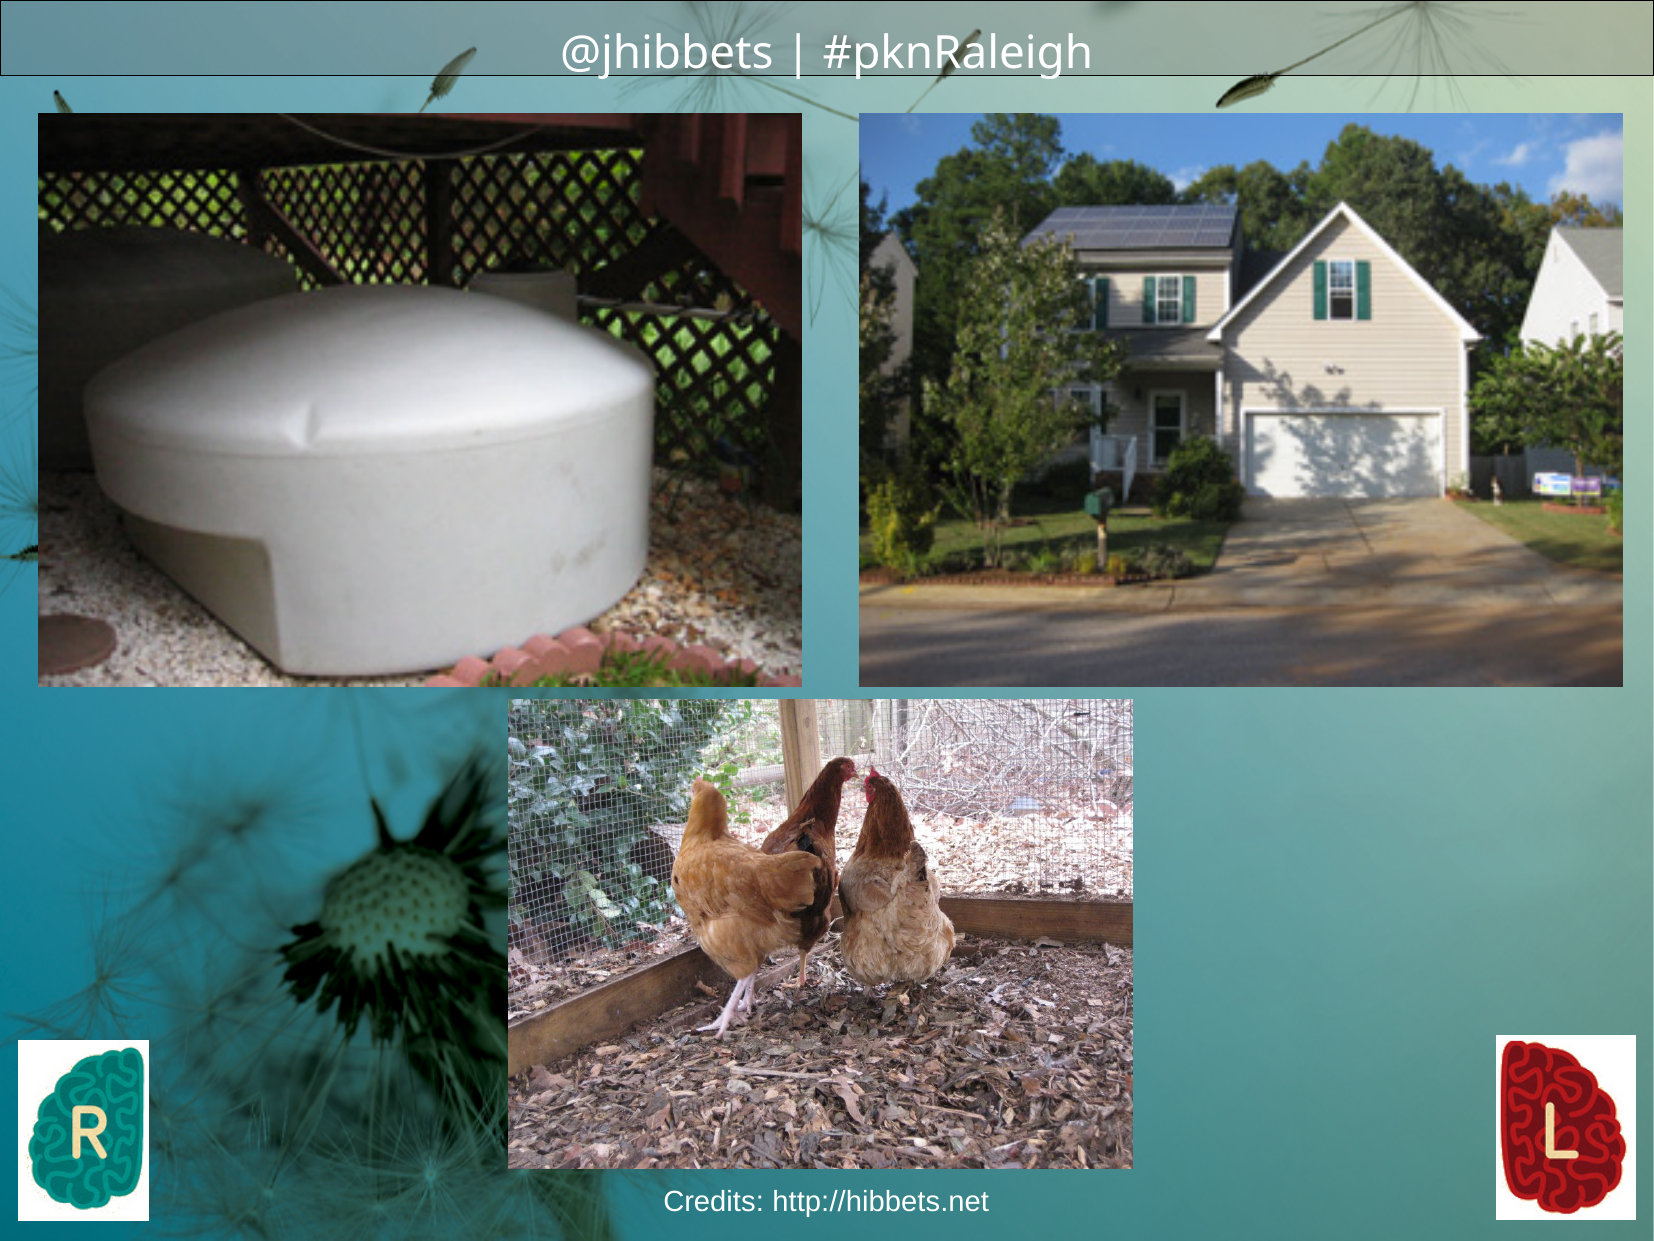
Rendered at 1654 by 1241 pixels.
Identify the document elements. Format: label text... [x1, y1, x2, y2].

text_box Credits: http://hibbets.net [648, 1177, 1006, 1225]
picture [0, 76, 1654, 1241]
